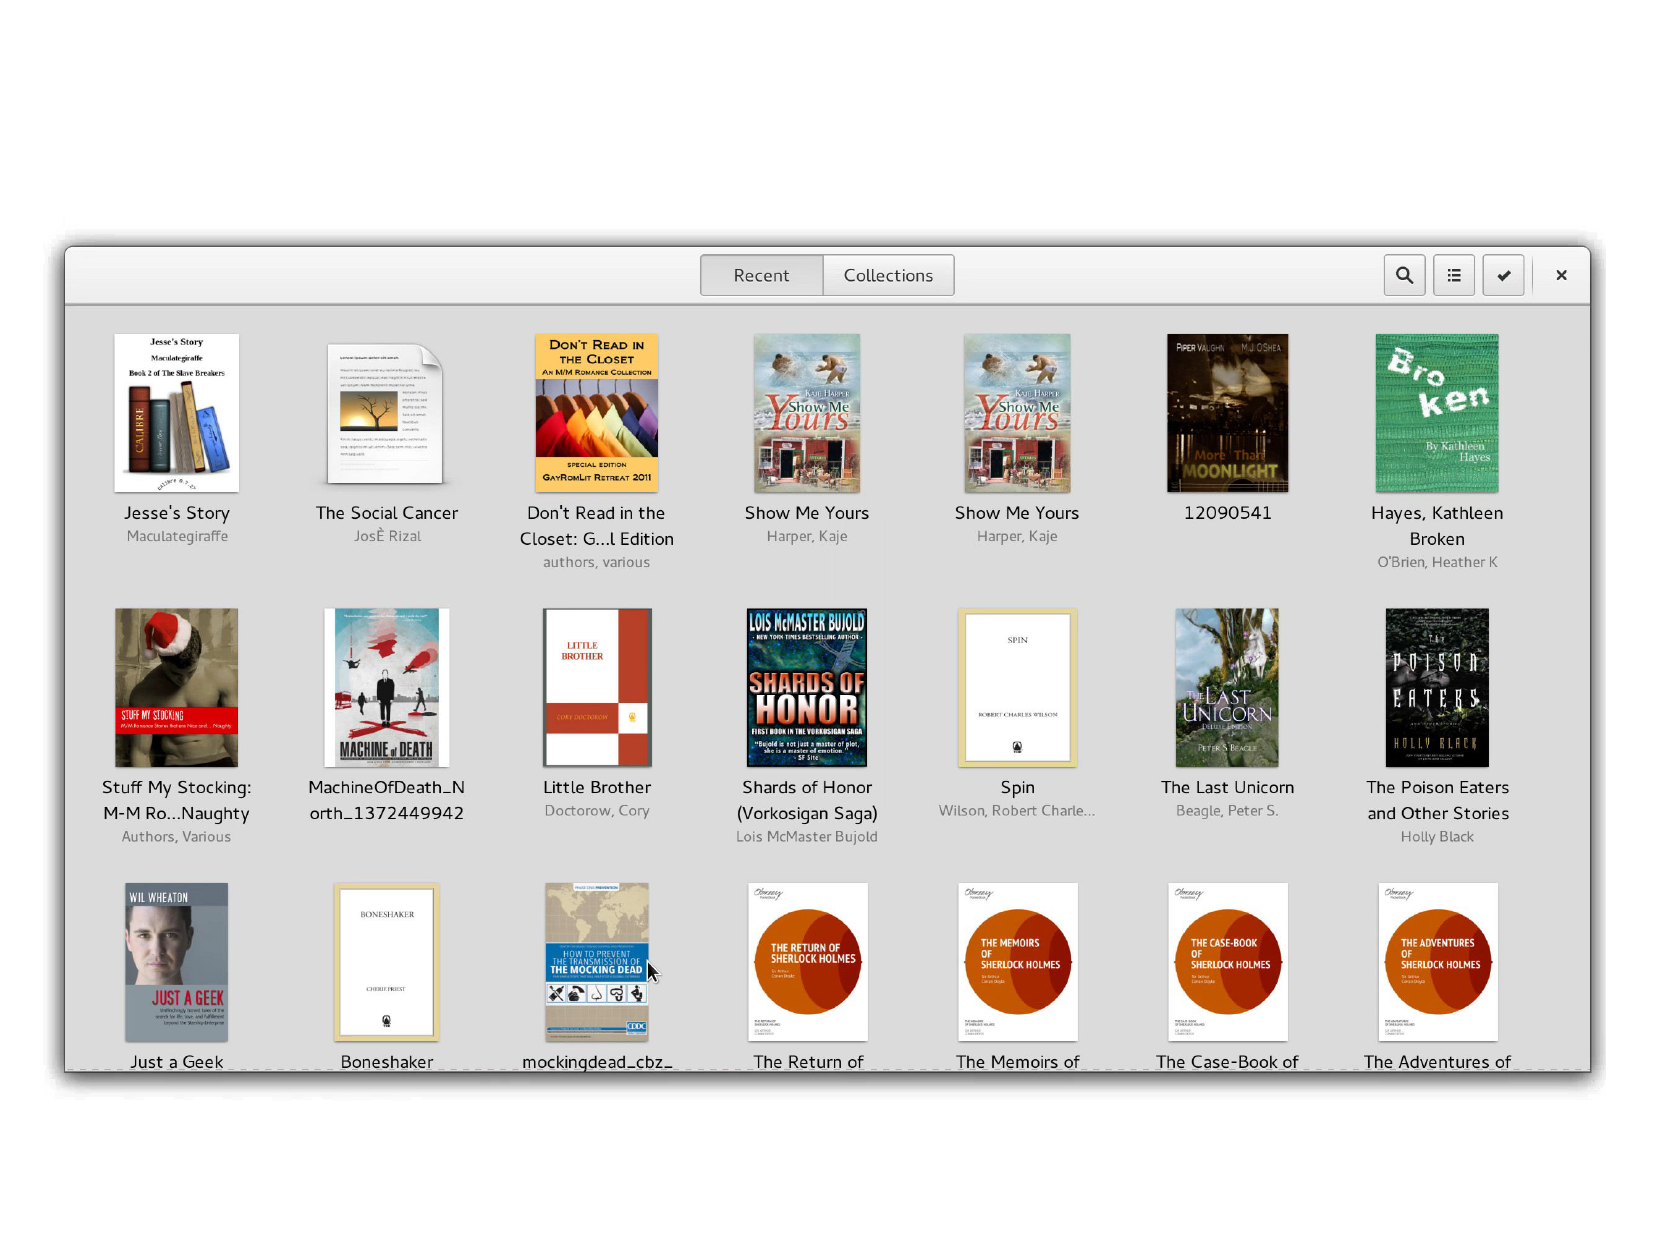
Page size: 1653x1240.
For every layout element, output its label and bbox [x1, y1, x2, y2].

text_box [36, 95, 1617, 1145]
